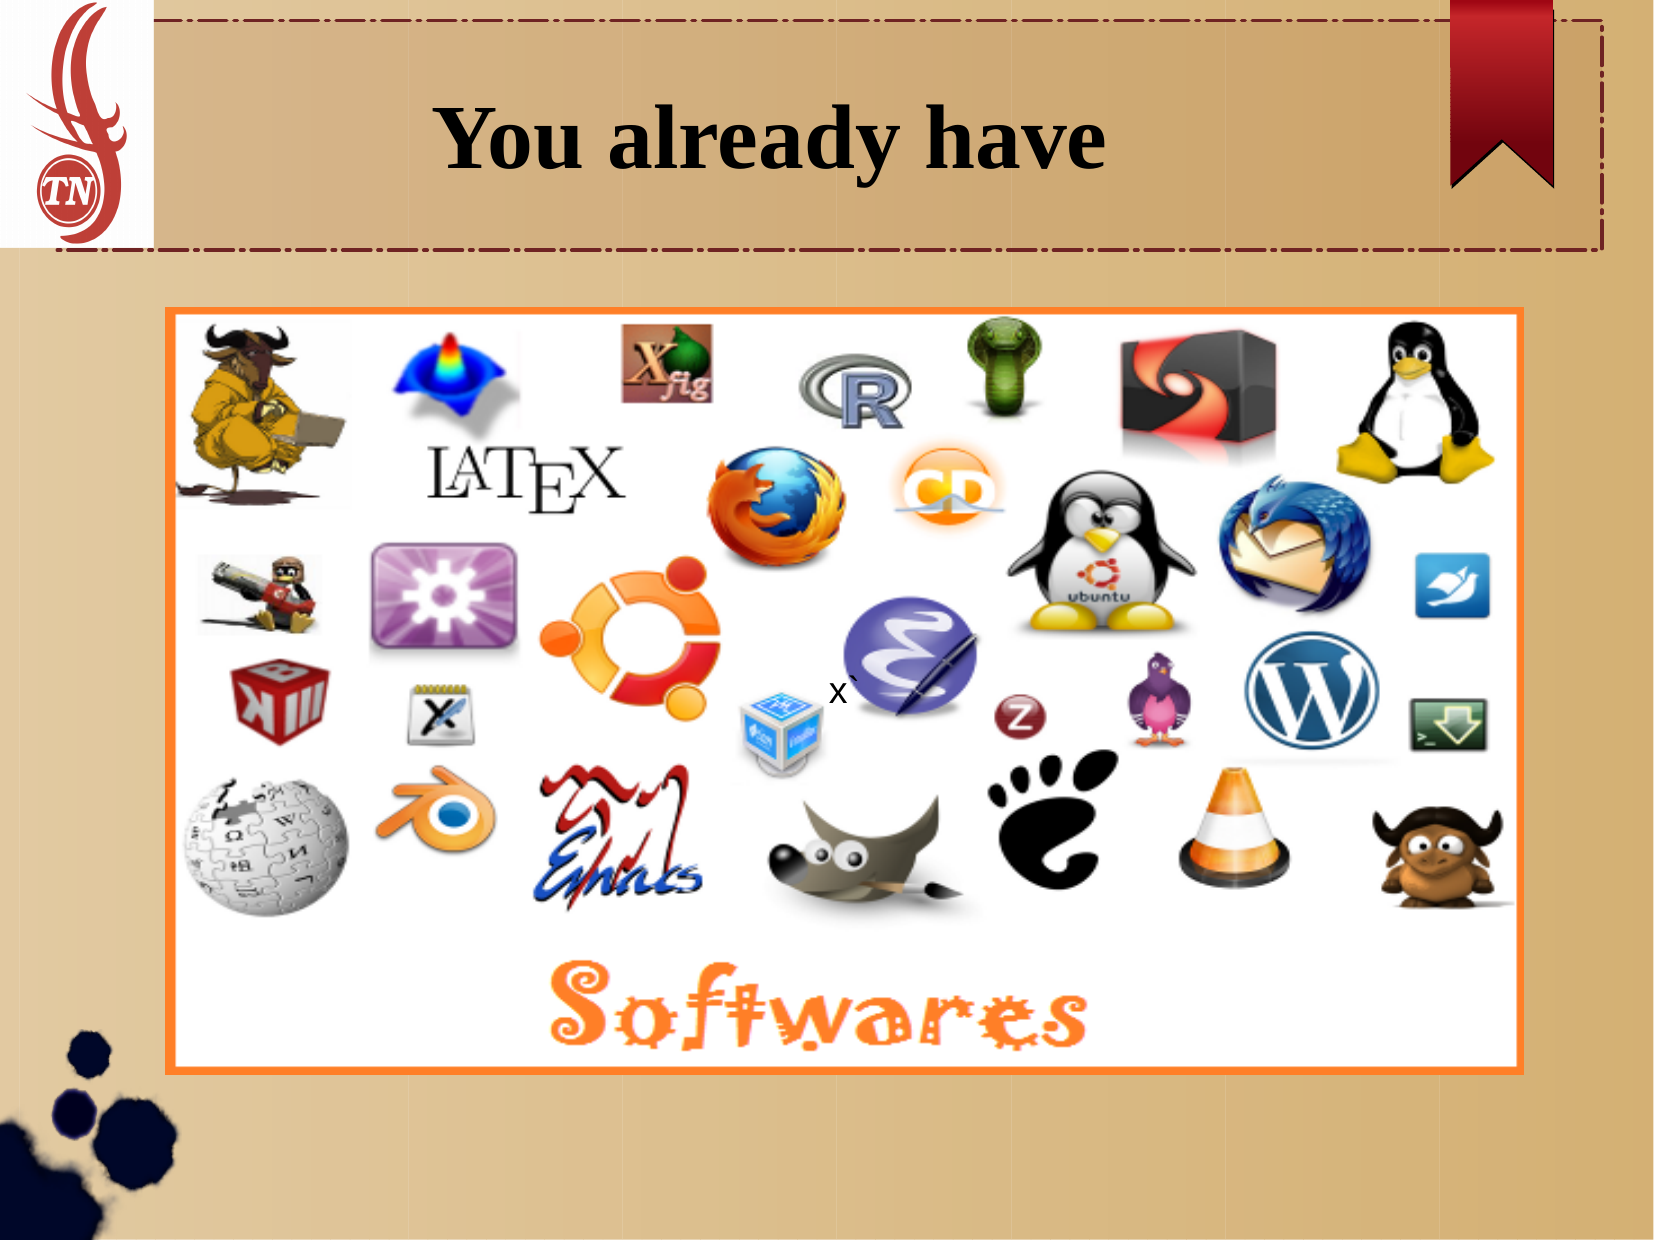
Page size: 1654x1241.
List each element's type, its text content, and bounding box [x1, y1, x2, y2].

picture [165, 307, 1524, 1075]
title You already have [82, 0, 1412, 291]
picture [0, 0, 154, 249]
